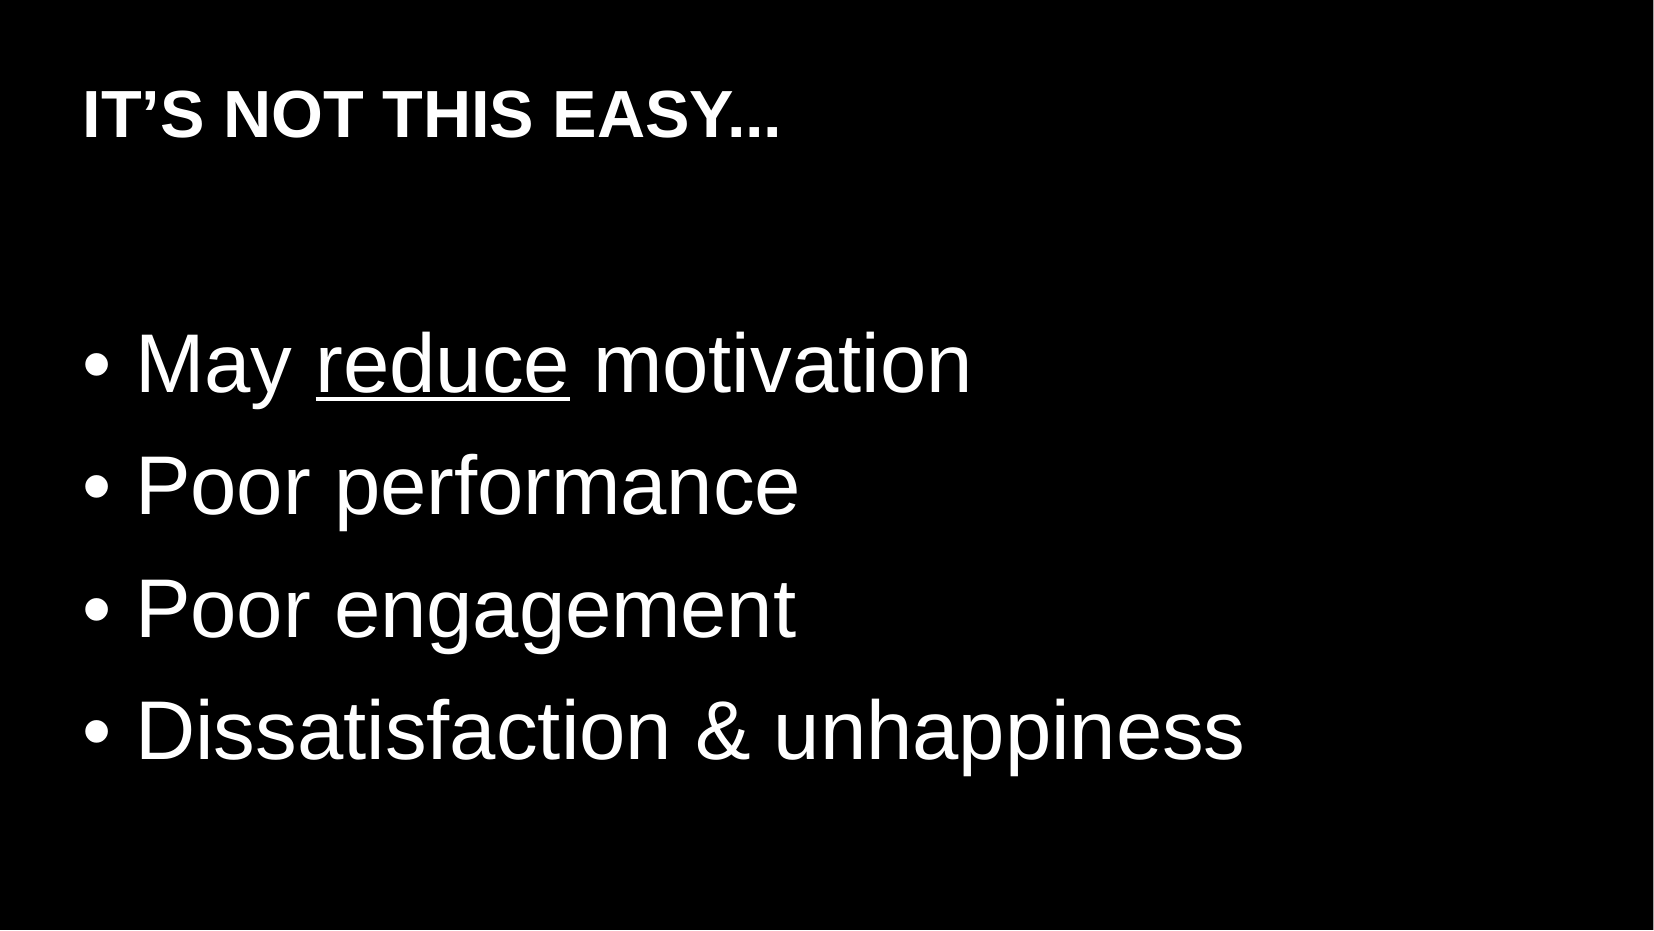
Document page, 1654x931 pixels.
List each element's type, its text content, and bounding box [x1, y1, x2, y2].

list • May reduce motivation • Poor performance • Poor engagement • Dissatisfaction & unhappiness [82, 316, 1571, 857]
title IT’S NOT THIS EASY... [82, 37, 1571, 193]
